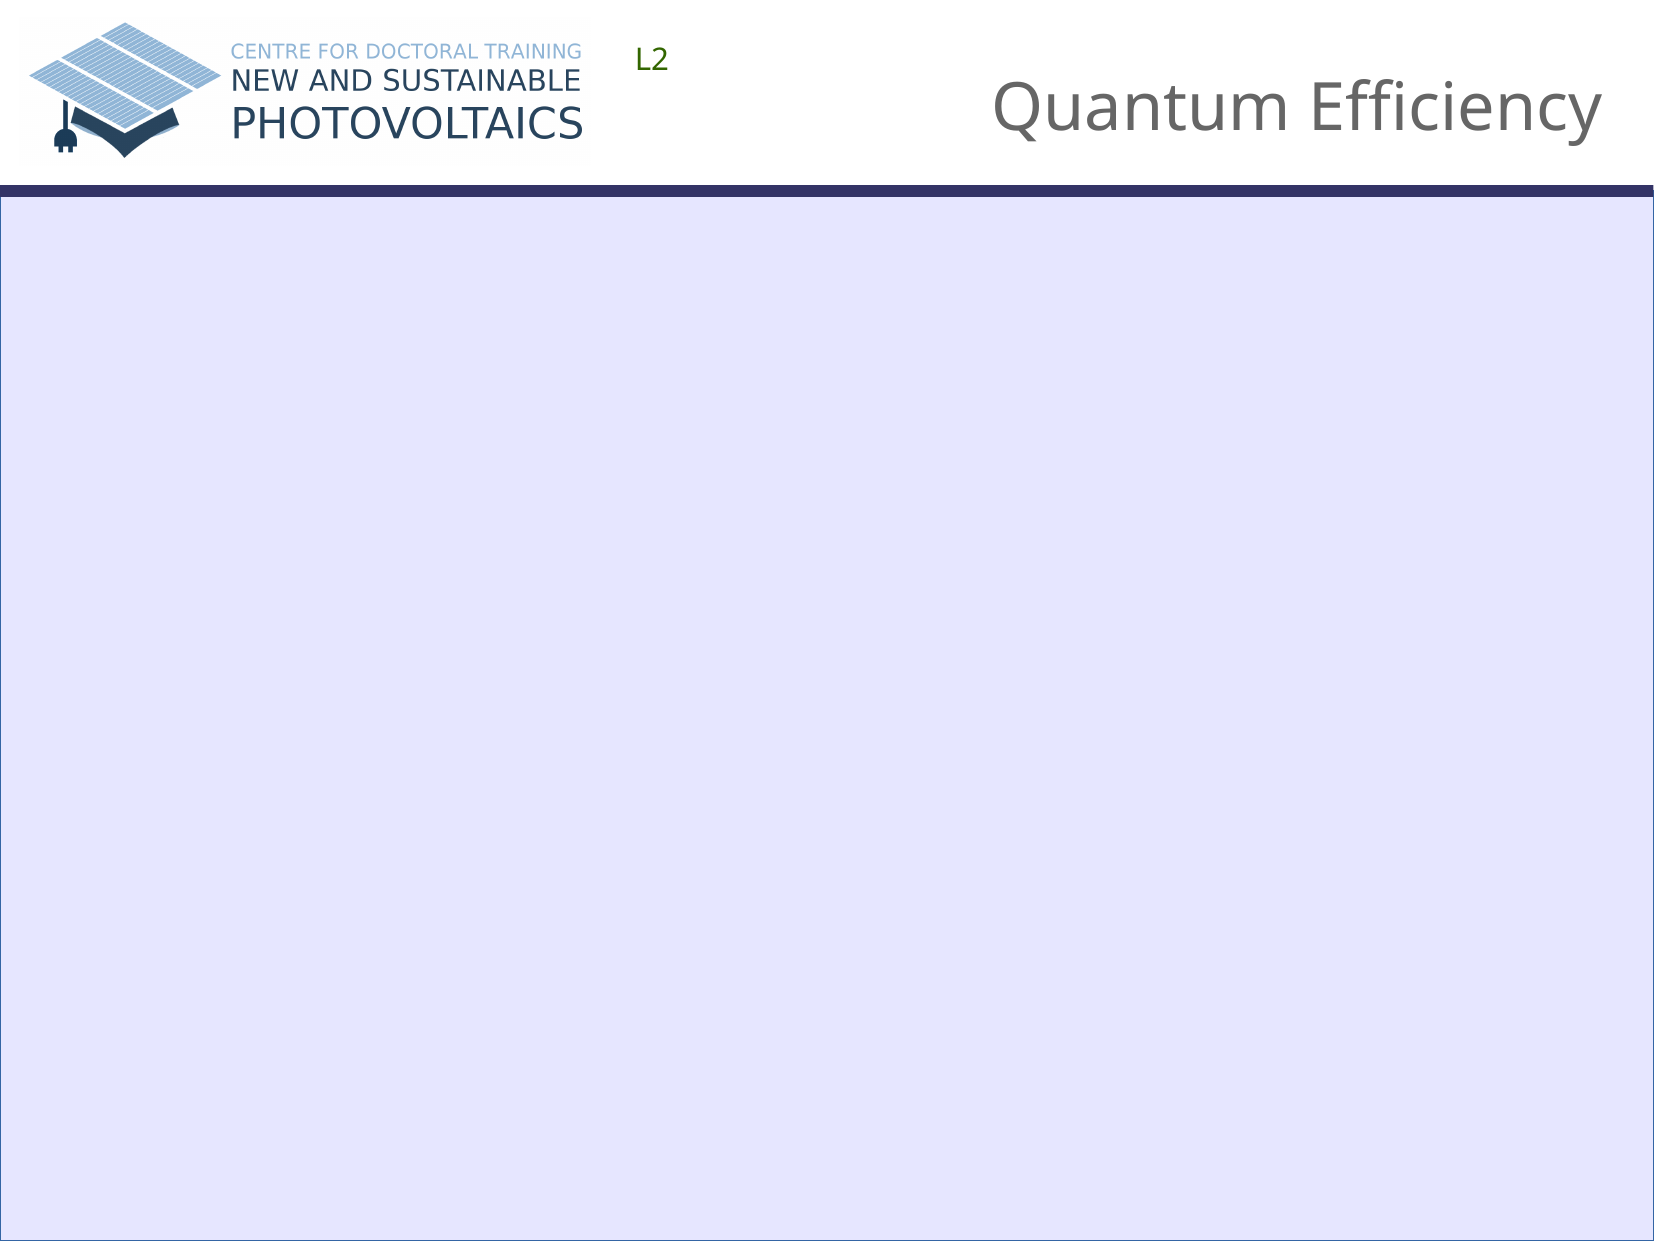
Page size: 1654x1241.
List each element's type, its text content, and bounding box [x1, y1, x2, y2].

text_box Quantum Efficiency [708, 51, 1619, 142]
picture [19, 17, 591, 166]
text_box [0, 197, 1654, 1241]
text_box L2 [620, 29, 880, 80]
